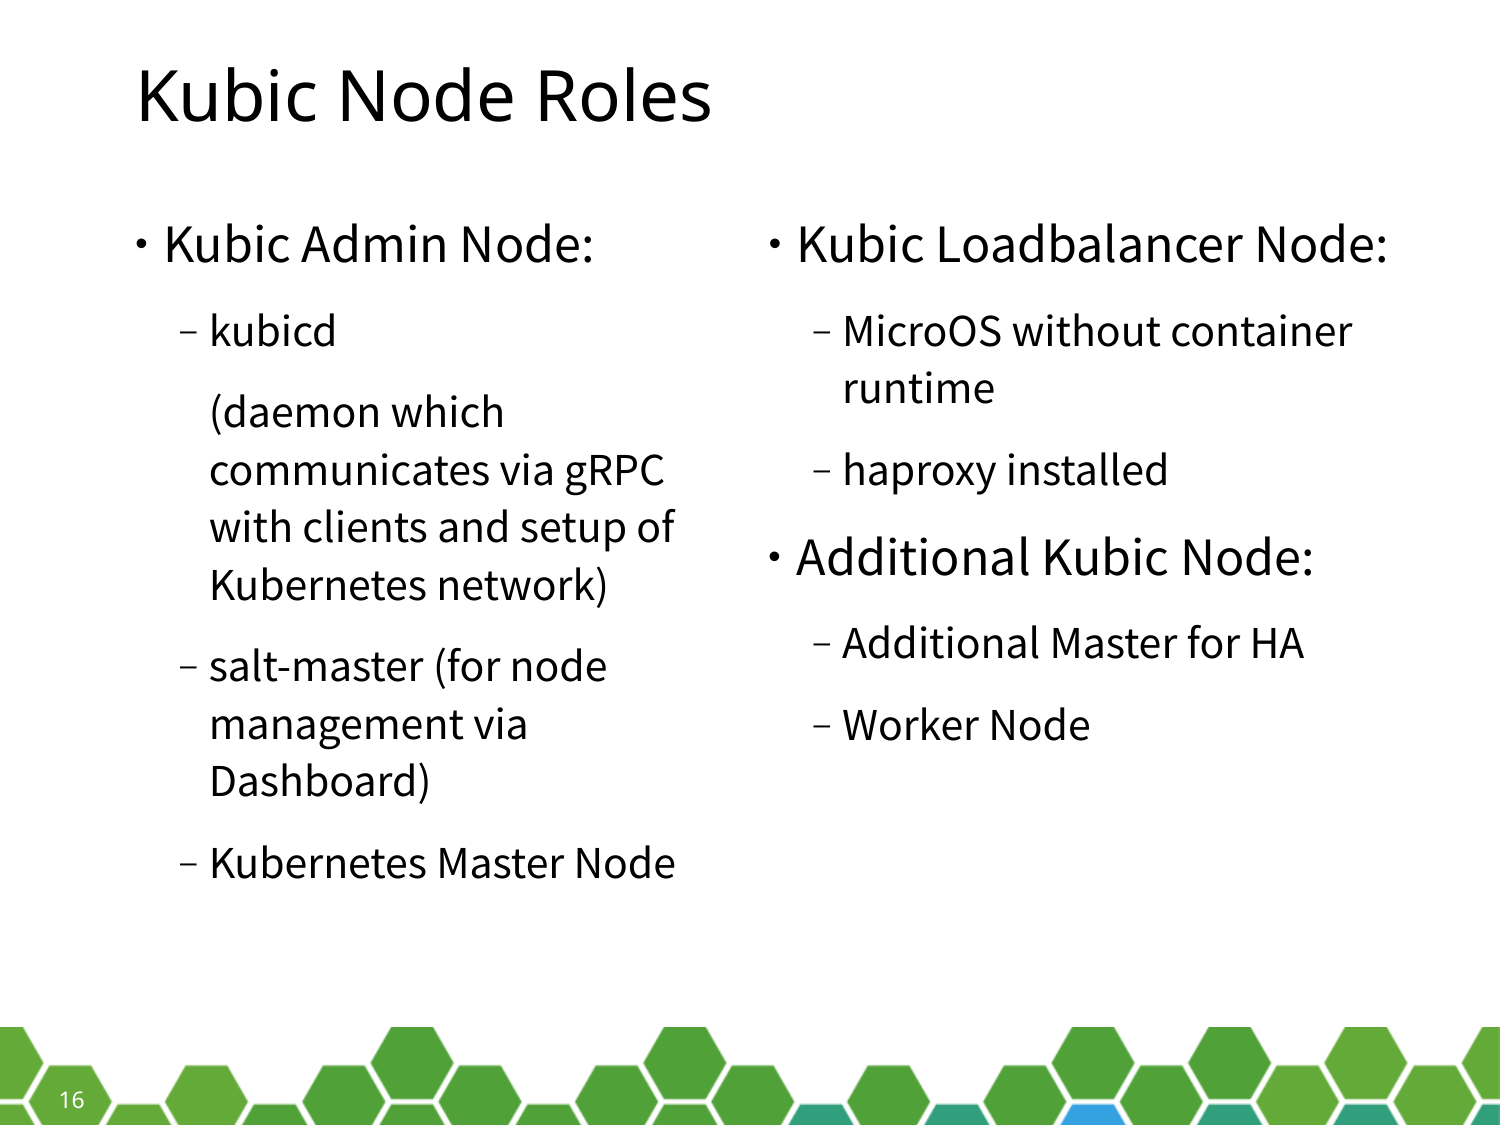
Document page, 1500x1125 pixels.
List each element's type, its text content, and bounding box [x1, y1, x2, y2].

title Kubic Node Roles [135, 12, 1372, 175]
list Kubic Loadbalancer Node: MicroOS without container runtime haproxy installed Additional Kubic Node: Additional Master for HA Worker Node [768, 208, 1458, 862]
list Kubic Admin Node: kubicd (daemon which communicates via gRPC with clients and setup of Kubernetes network) salt-master (for node management via Dashboard) Kubernetes Master Node [135, 208, 739, 862]
picture [0, 1027, 1500, 1125]
